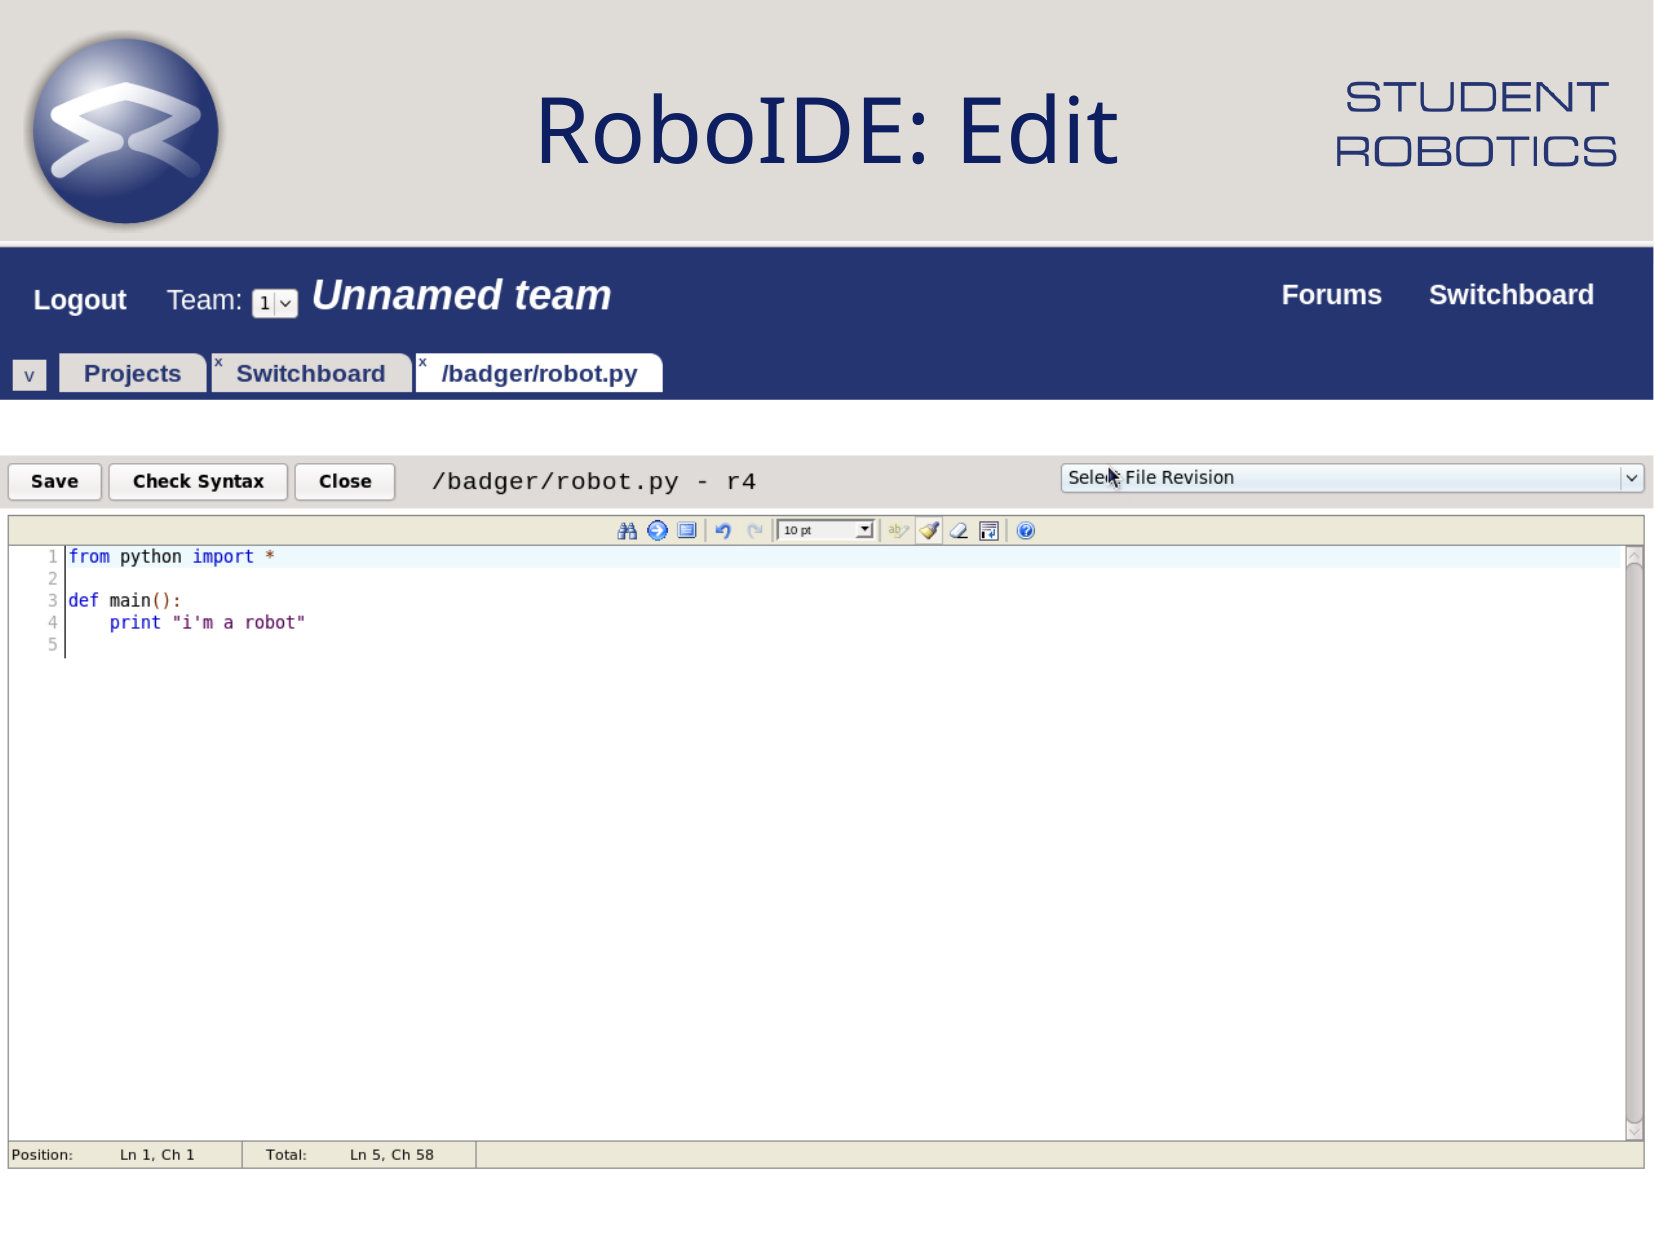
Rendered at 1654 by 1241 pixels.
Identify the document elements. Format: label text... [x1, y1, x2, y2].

title RoboIDE: Edit [82, 7, 1571, 241]
picture [0, 19, 1654, 1241]
picture [1571, 68, 1633, 174]
